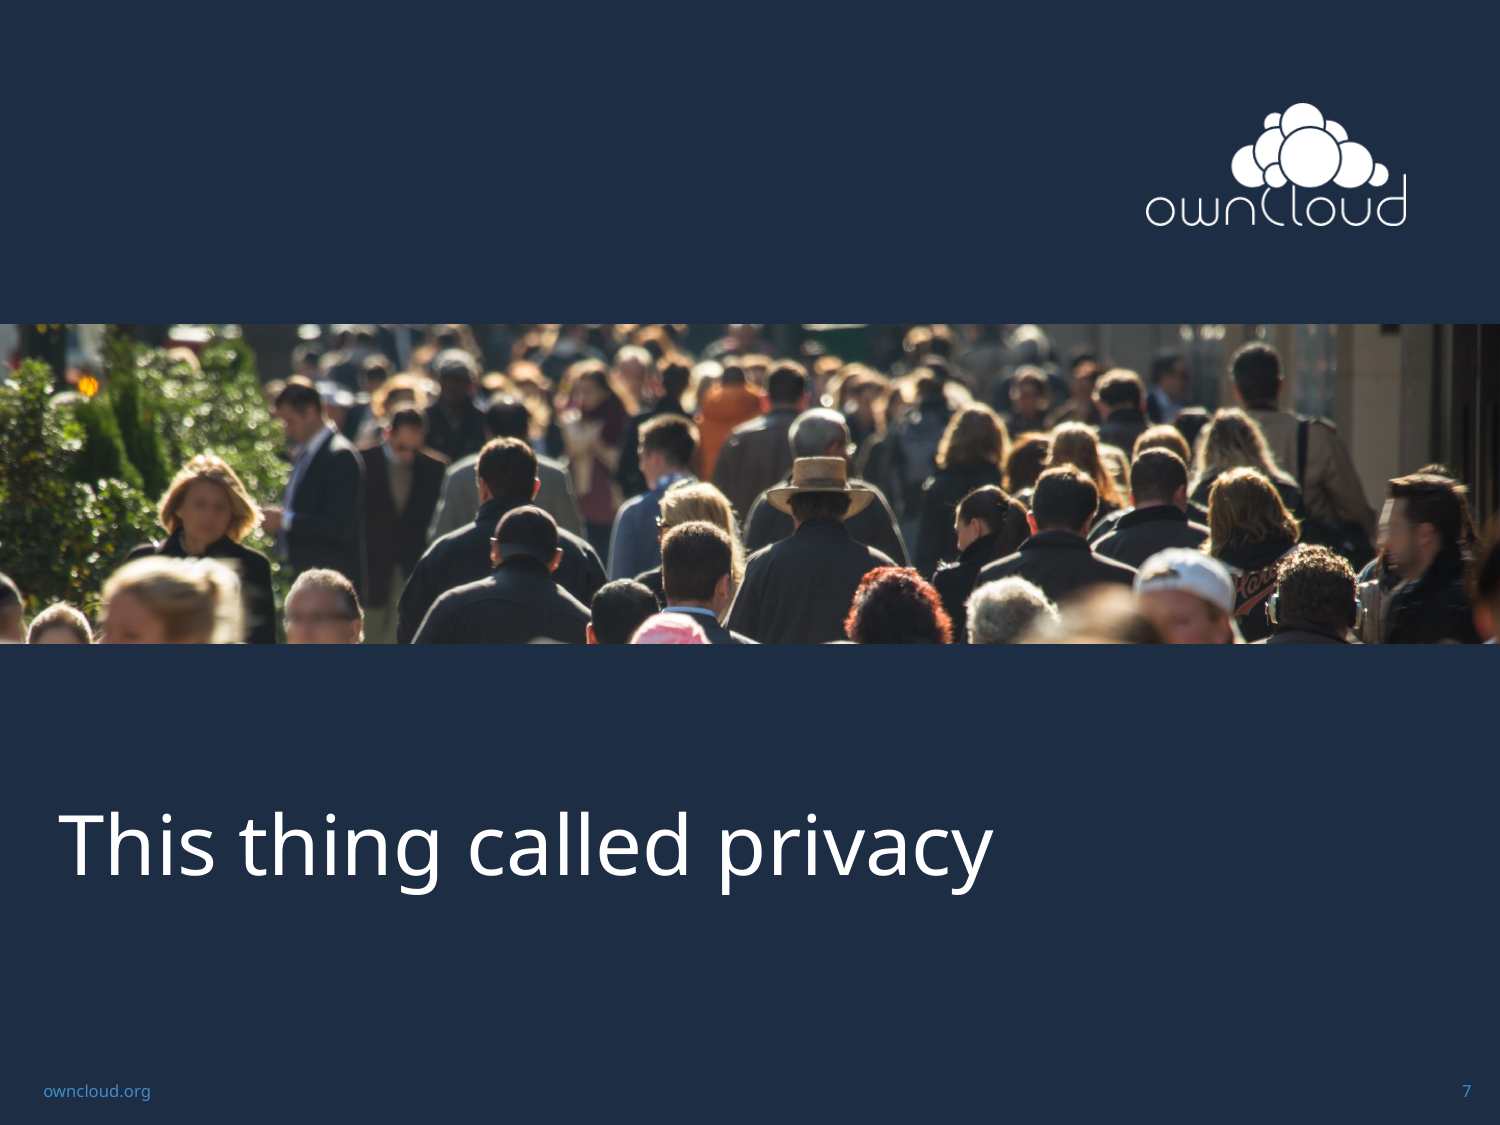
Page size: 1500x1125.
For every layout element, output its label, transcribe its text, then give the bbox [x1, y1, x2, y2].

picture [0, 324, 1500, 644]
title This thing called privacy [58, 754, 1427, 942]
picture [1146, 103, 1406, 226]
